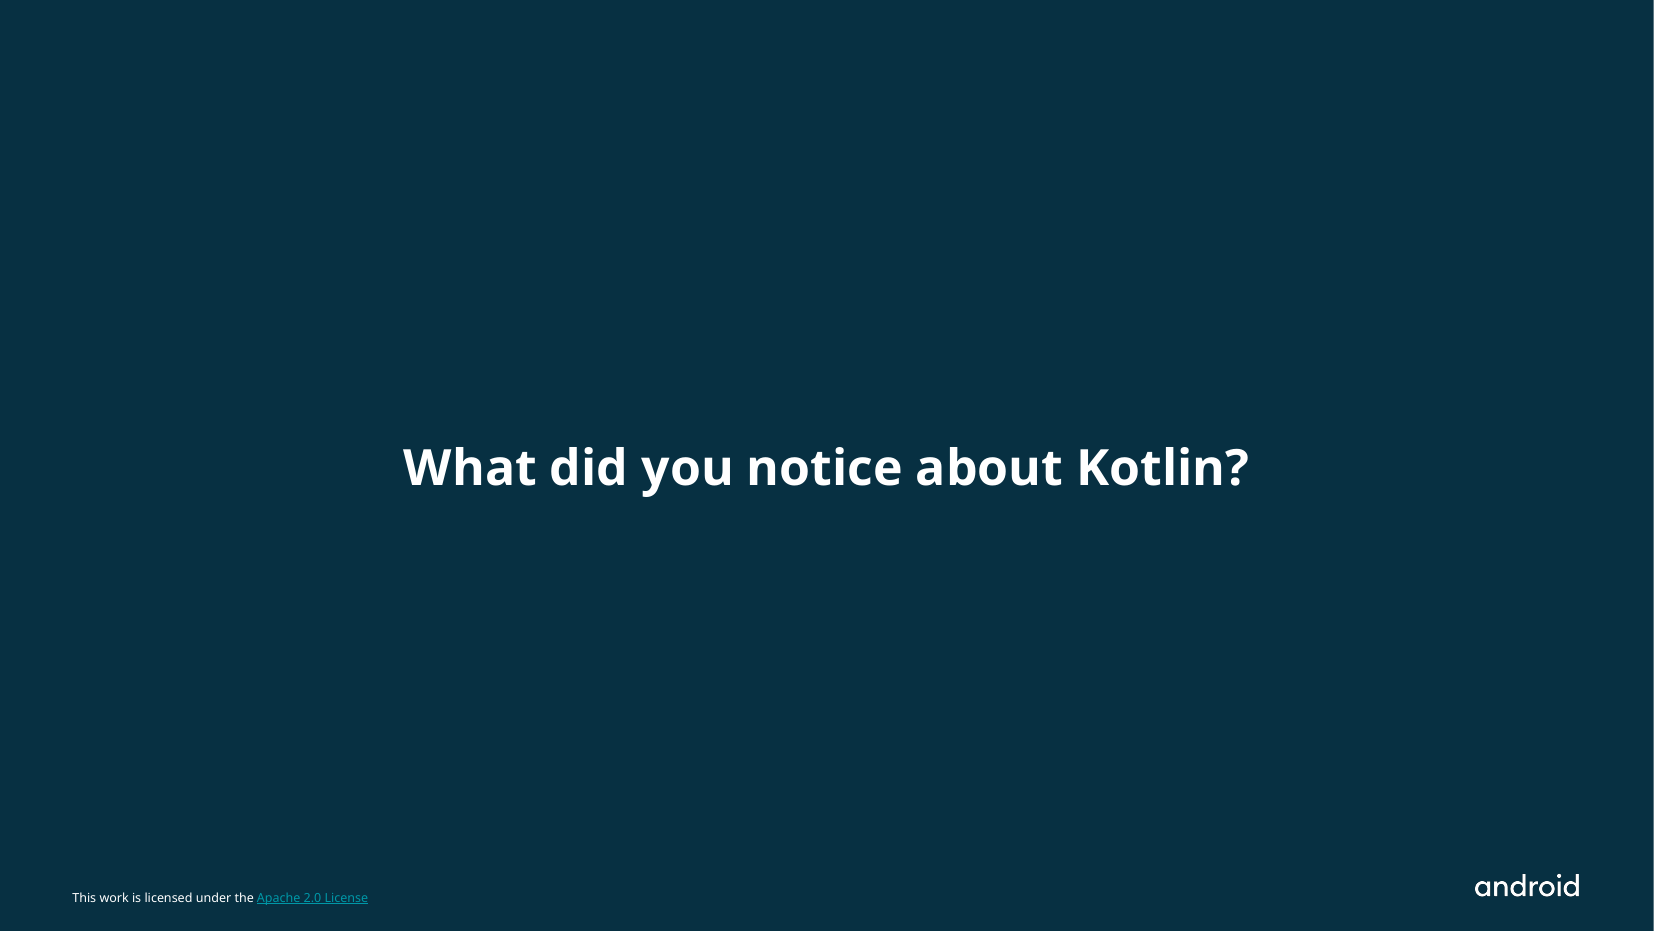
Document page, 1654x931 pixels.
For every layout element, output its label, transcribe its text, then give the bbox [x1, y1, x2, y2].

title What did you notice about Kotlin? [159, 360, 1495, 570]
picture [1485, 870, 1537, 899]
